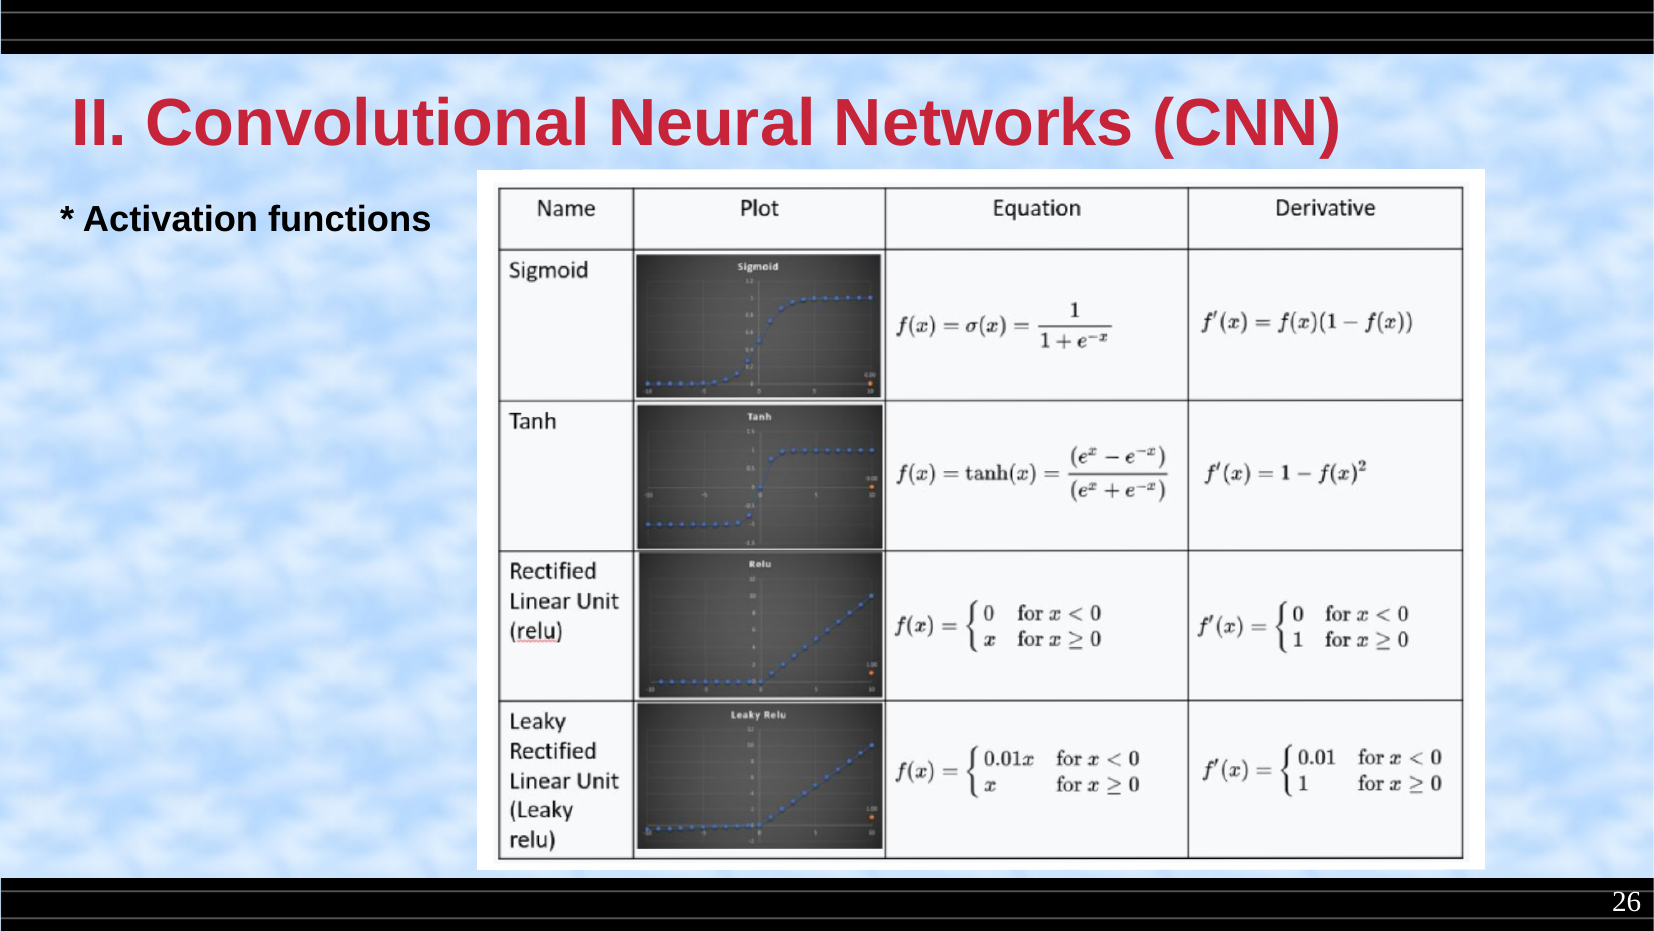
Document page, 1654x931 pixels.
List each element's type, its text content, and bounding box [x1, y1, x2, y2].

list * Activation functions [4, 134, 435, 266]
picture [0, 0, 1654, 931]
title II. Convolutional Neural Networks (CNN) [71, 44, 1560, 201]
